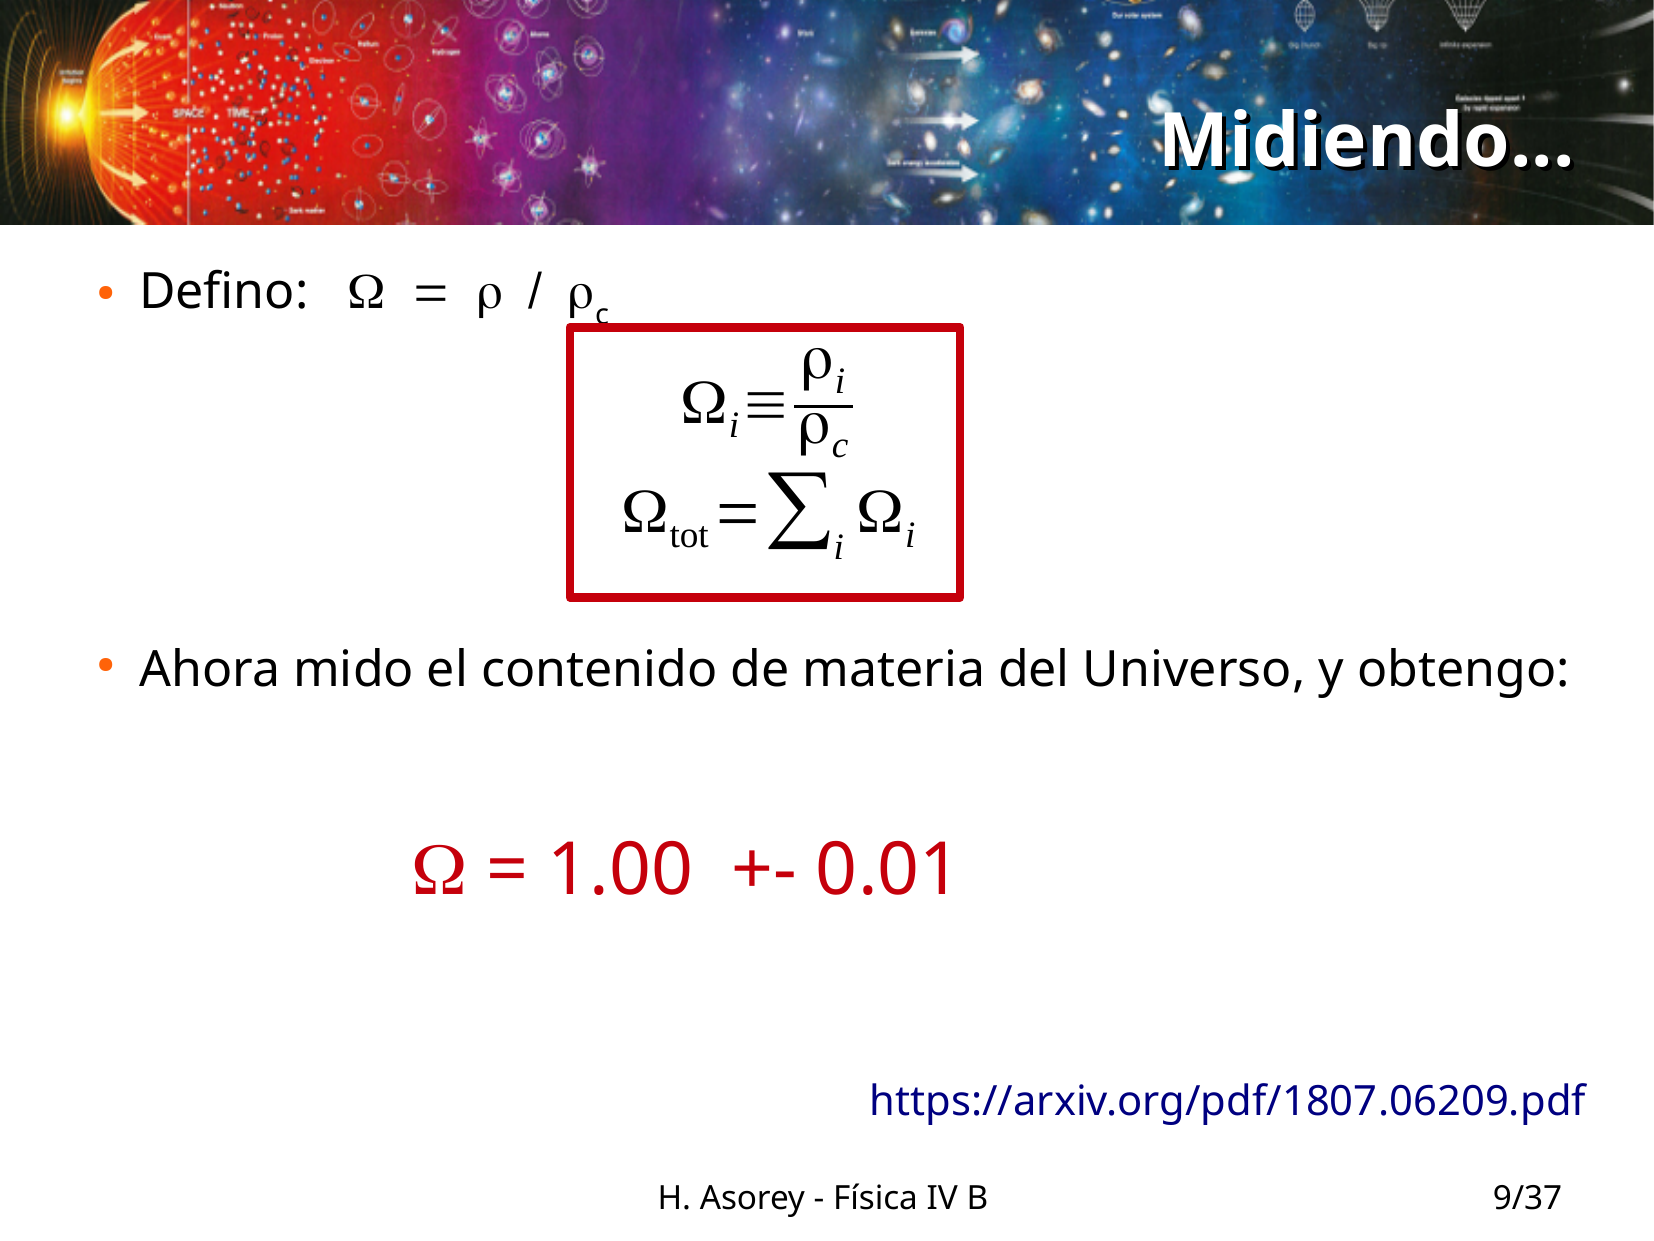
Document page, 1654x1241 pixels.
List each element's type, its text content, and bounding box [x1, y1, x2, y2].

list Defino: W = r / rc Ahora mido el contenido de materia del Universo, y obtengo: W = 1.00 +- 0.01 [82, 255, 1571, 975]
text_box https://arxiv.org/pdf/1807.06209.pdf [855, 1063, 1606, 1130]
text_box [570, 327, 961, 598]
chart [615, 345, 923, 568]
picture [0, 0, 1654, 225]
title Midiendo... [86, 49, 1576, 226]
